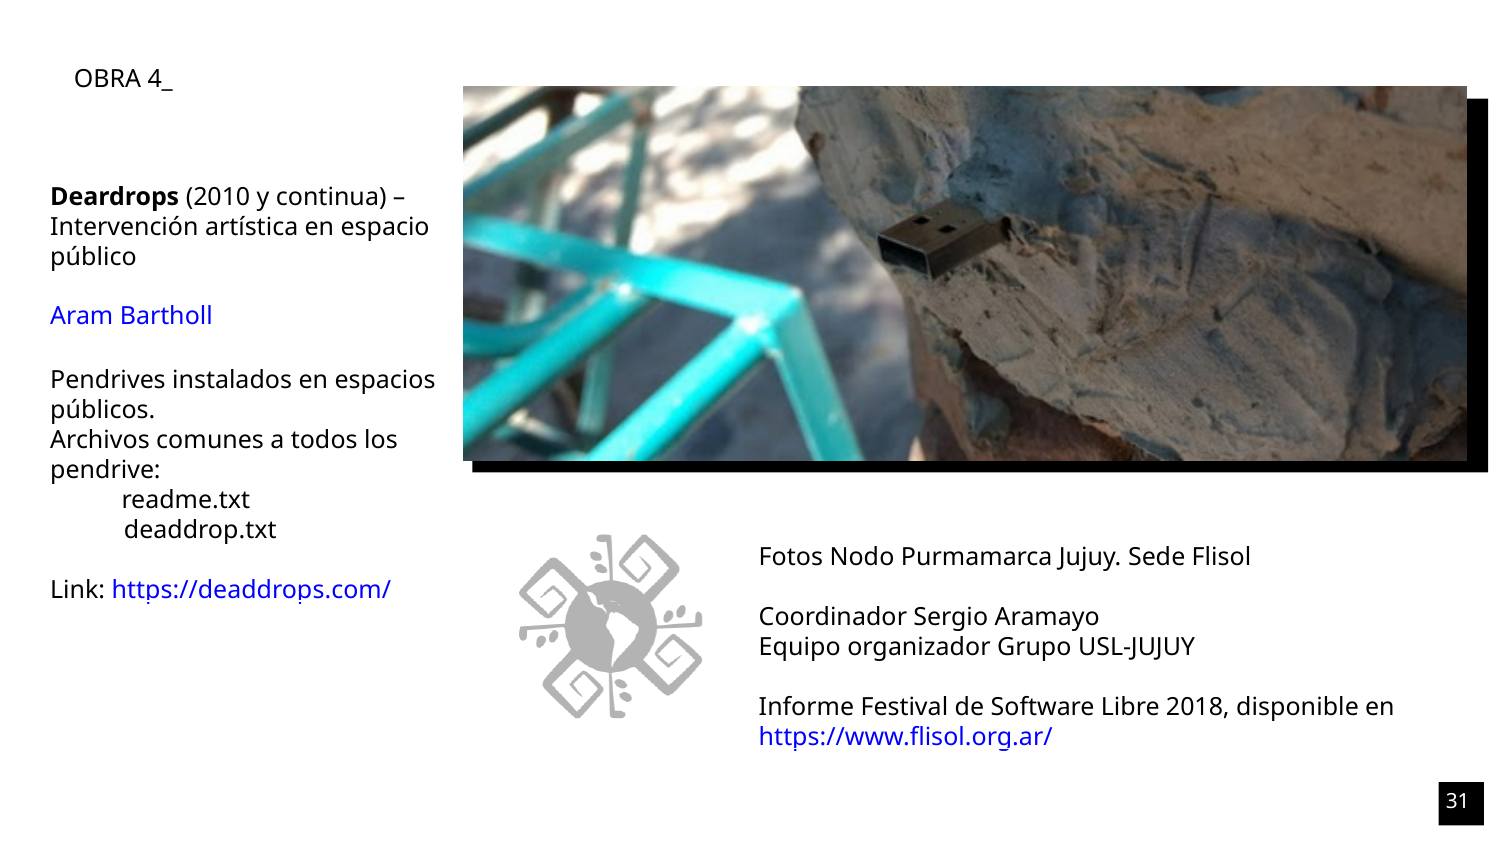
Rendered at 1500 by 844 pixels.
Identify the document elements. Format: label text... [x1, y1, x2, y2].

picture [463, 86, 1467, 461]
picture [470, 519, 743, 745]
text_box <number> [1394, 769, 1484, 834]
text_box OBRA 4_ [59, 47, 465, 99]
text_box Fotos Nodo Purmamarca Jujuy. Sede Flisol Coordinador Sergio Aramayo Equipo organizador Grupo USL-JUJUY Informe Festival de Software Libre 2018, disponible en https://www.flisol.org.ar/ [744, 496, 1500, 768]
text_box [472, 98, 1489, 473]
text_box Deardrops (2010 y continua) – Intervención artística en espacio público Aram Bartholl Pendrives instalados en espacios públicos. Archivos comunes a todos los pendrive: readme.txt deaddrop.txt Link: https://deaddrops.com/ [35, 165, 461, 520]
